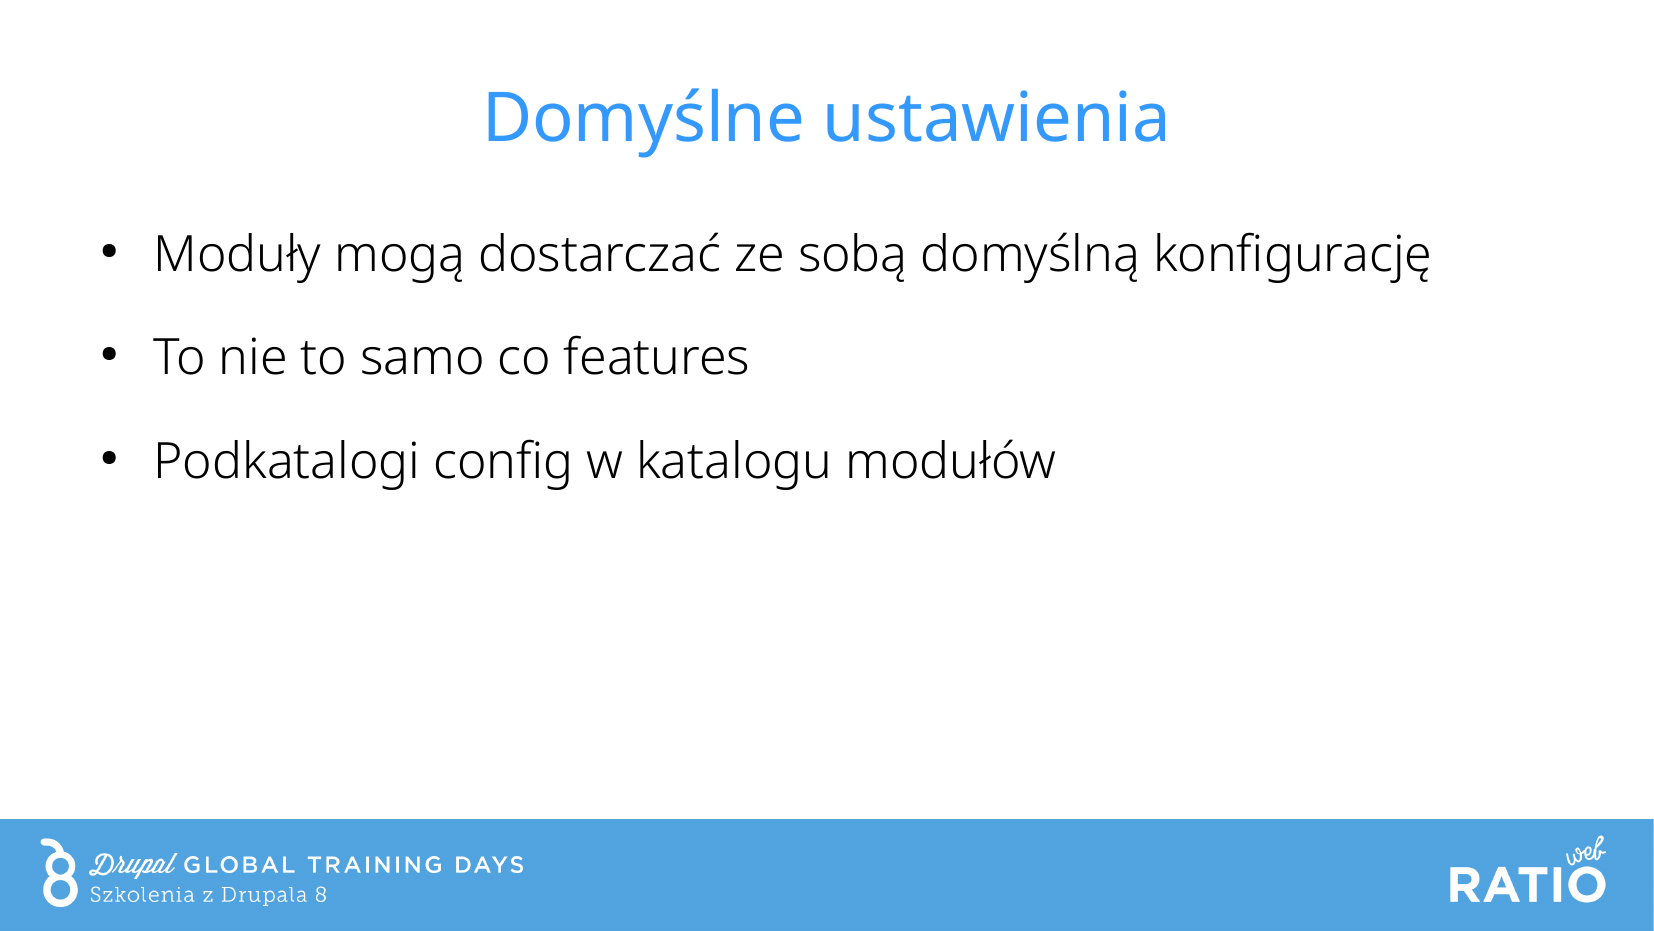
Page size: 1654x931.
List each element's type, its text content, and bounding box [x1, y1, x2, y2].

picture [0, 0, 1654, 931]
title Domyślne ustawienia [82, 37, 1571, 193]
list Moduły mogą dostarczać ze sobą domyślną konfigurację To nie to samo co features Podkatalogi config w katalogu modułów [82, 217, 1571, 758]
